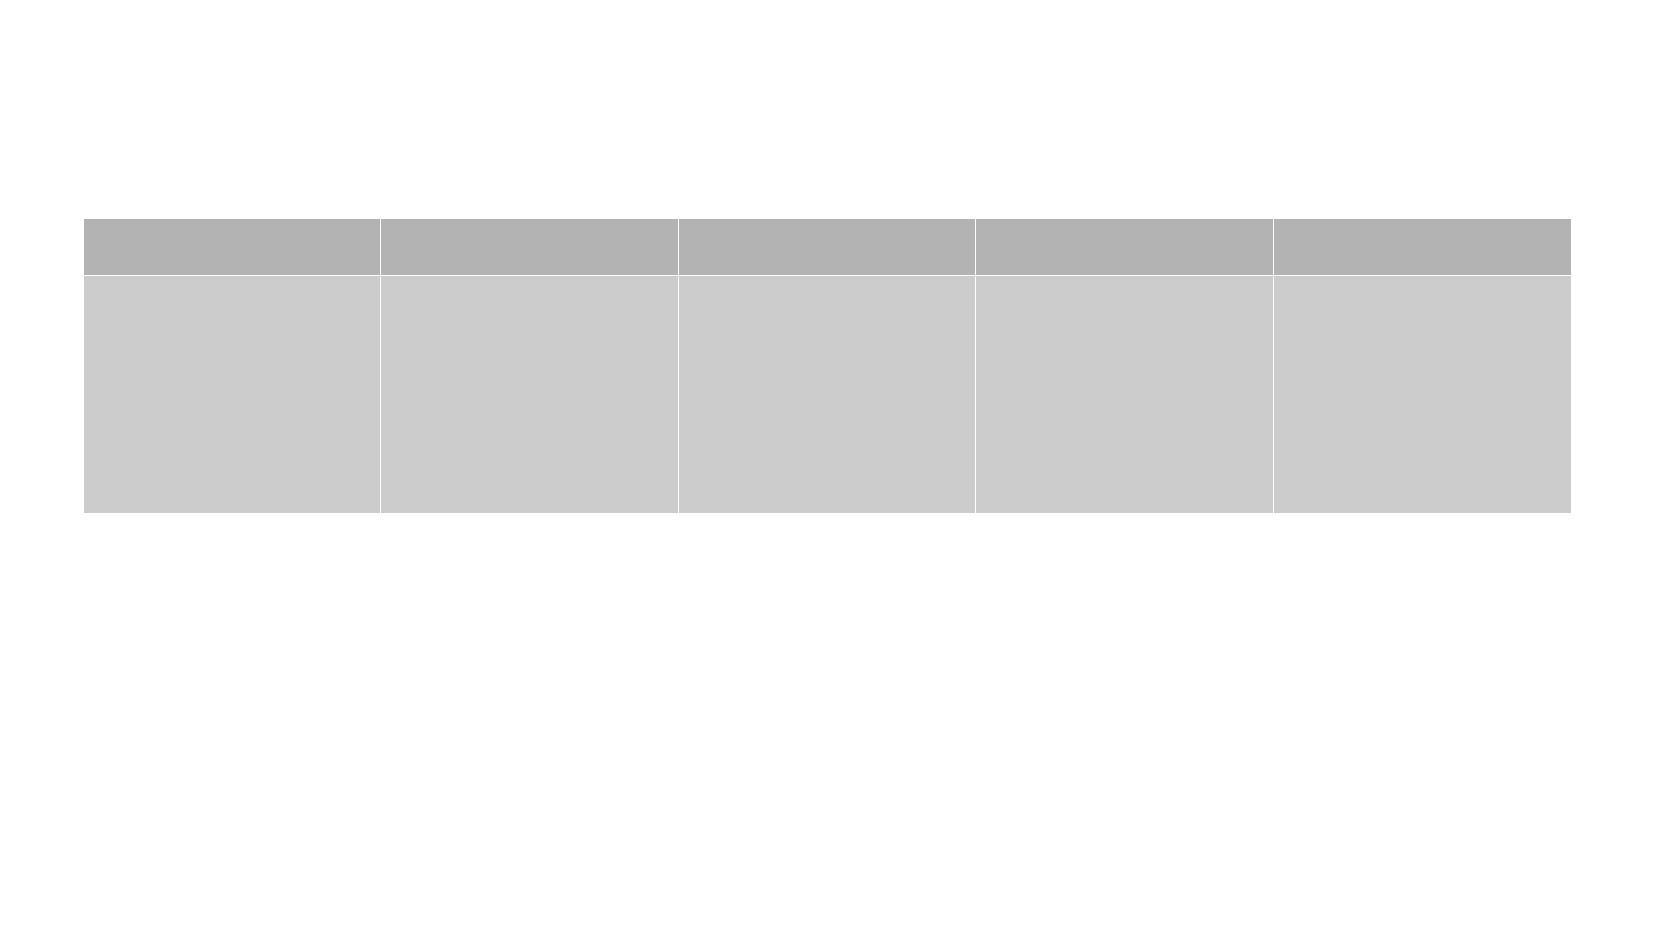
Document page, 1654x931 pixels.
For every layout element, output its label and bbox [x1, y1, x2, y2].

table_header [679, 219, 975, 275]
table_header [84, 219, 380, 275]
table_header [381, 219, 678, 275]
table_cell [1274, 276, 1571, 513]
table_cell [381, 276, 678, 513]
table_cell [84, 276, 380, 513]
table_header [1274, 219, 1571, 275]
table_cell [976, 276, 1273, 513]
table_cell [679, 276, 975, 513]
table_header [976, 219, 1273, 275]
